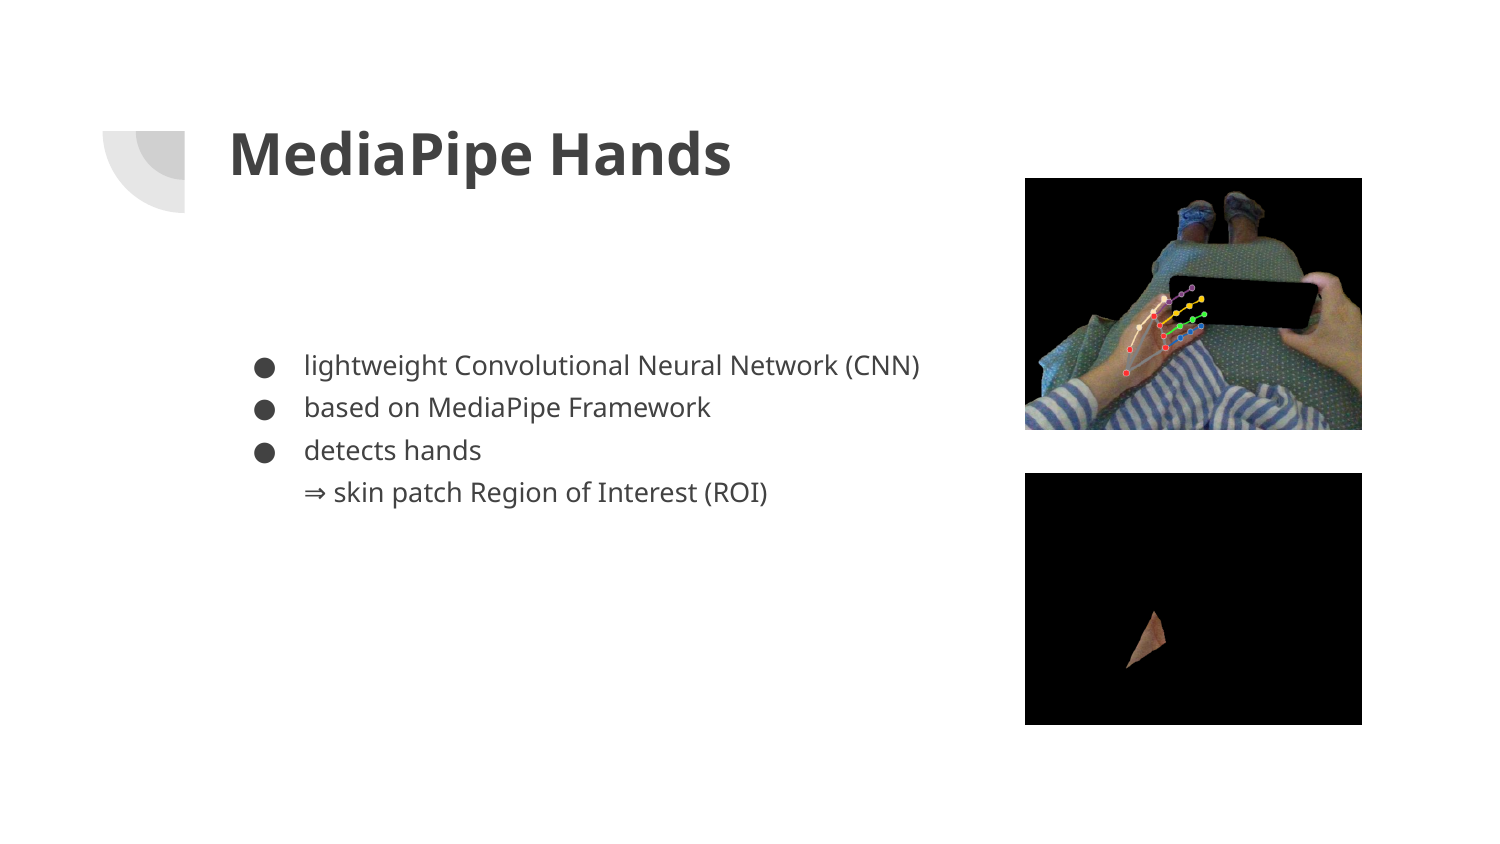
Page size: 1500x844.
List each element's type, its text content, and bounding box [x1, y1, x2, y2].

list lightweight Convolutional Neural Network (CNN) based on MediaPipe Framework detects hands ⇒ skin patch Region of Interest (ROI) [213, 326, 1368, 744]
picture [1015, 463, 1371, 734]
title MediaPipe Hands [213, 98, 1368, 263]
picture [1015, 168, 1371, 439]
